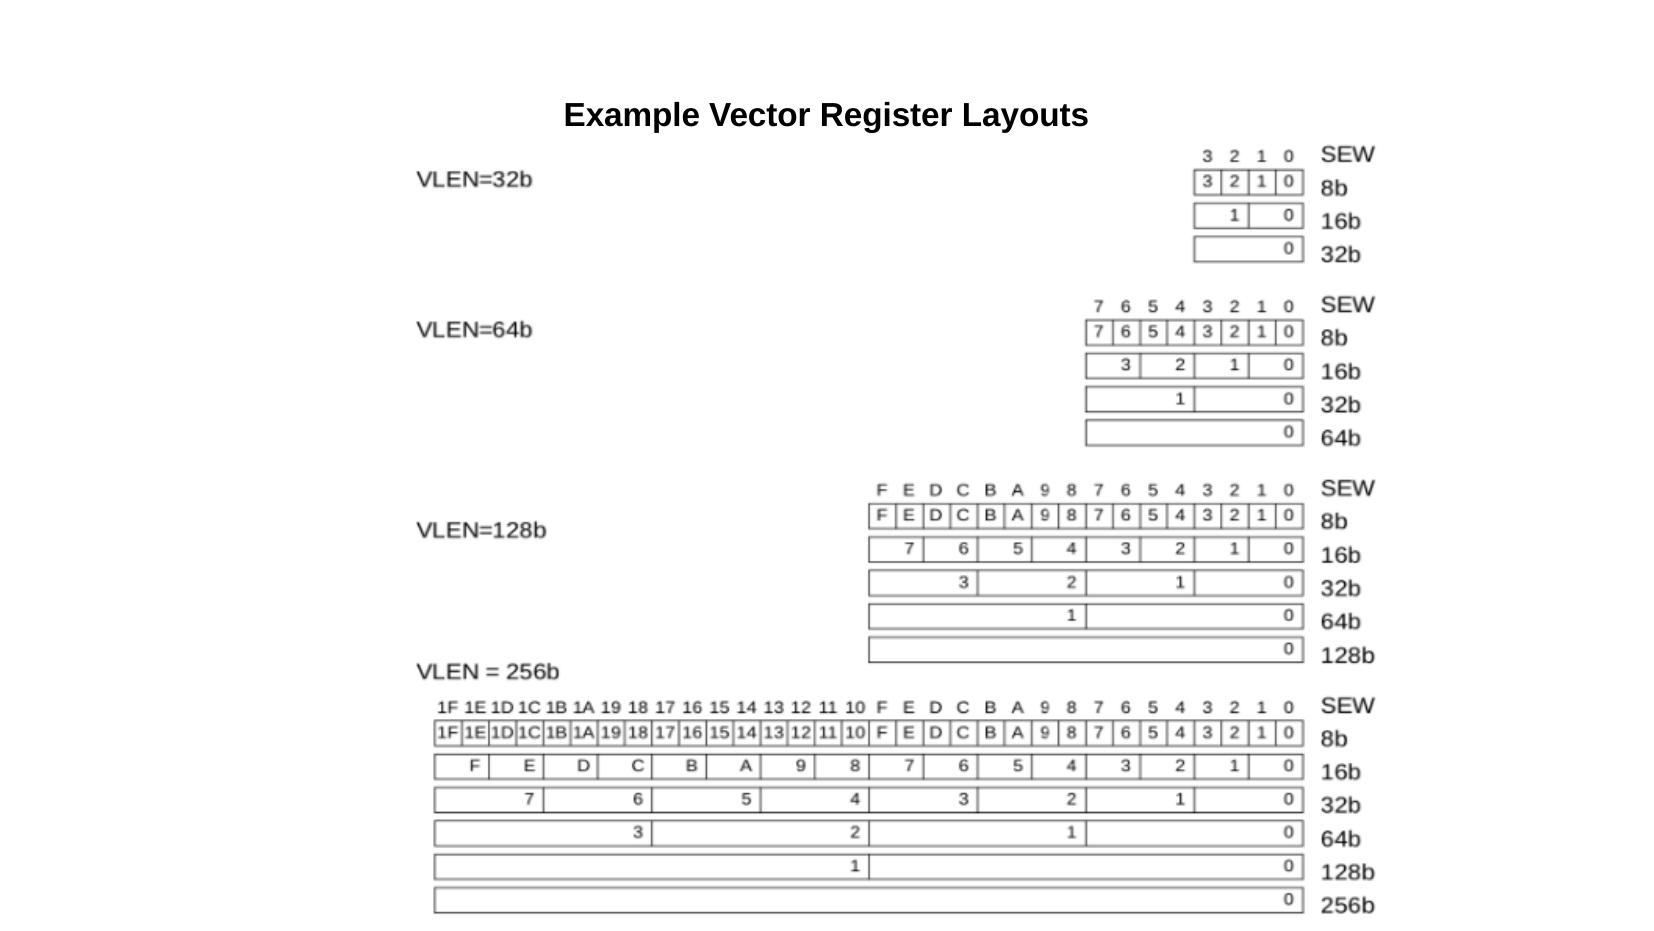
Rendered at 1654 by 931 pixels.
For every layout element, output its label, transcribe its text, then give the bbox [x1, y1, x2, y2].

picture [271, 134, 1402, 931]
title Example Vector Register Layouts [82, 37, 1571, 193]
